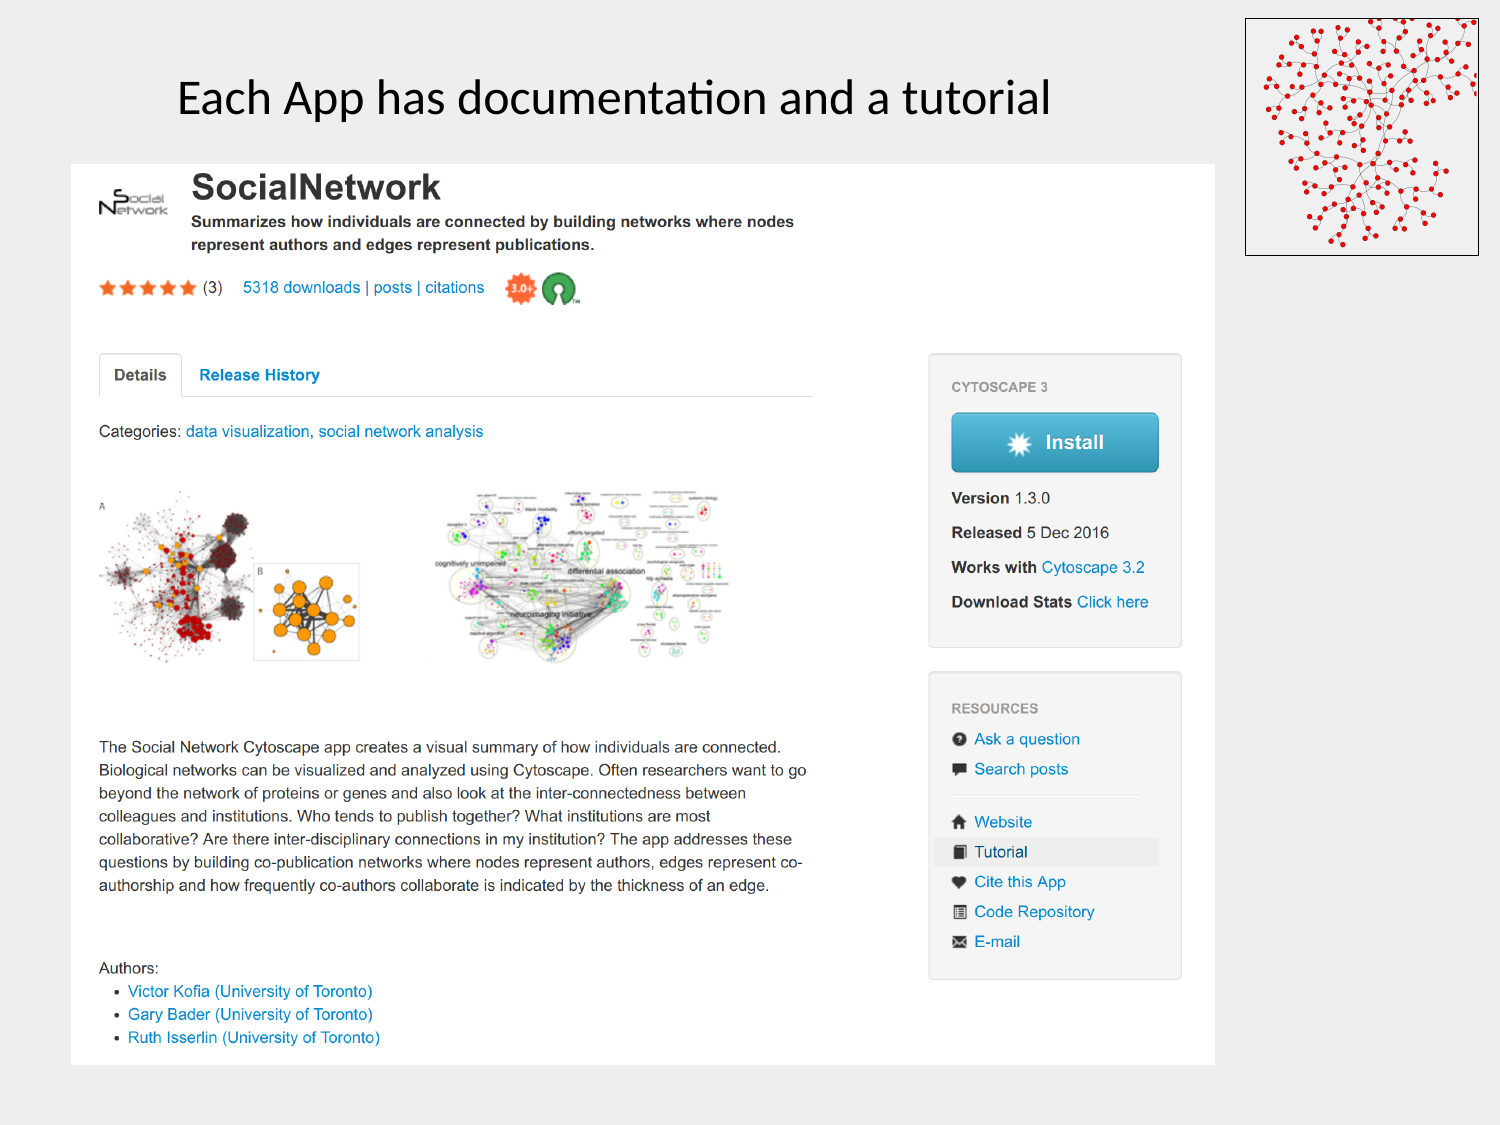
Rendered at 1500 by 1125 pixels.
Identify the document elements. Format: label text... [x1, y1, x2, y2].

picture [71, 164, 1215, 1065]
picture [1246, 19, 1478, 255]
text_box Each App has documentation and a tutorial [0, 64, 1290, 125]
